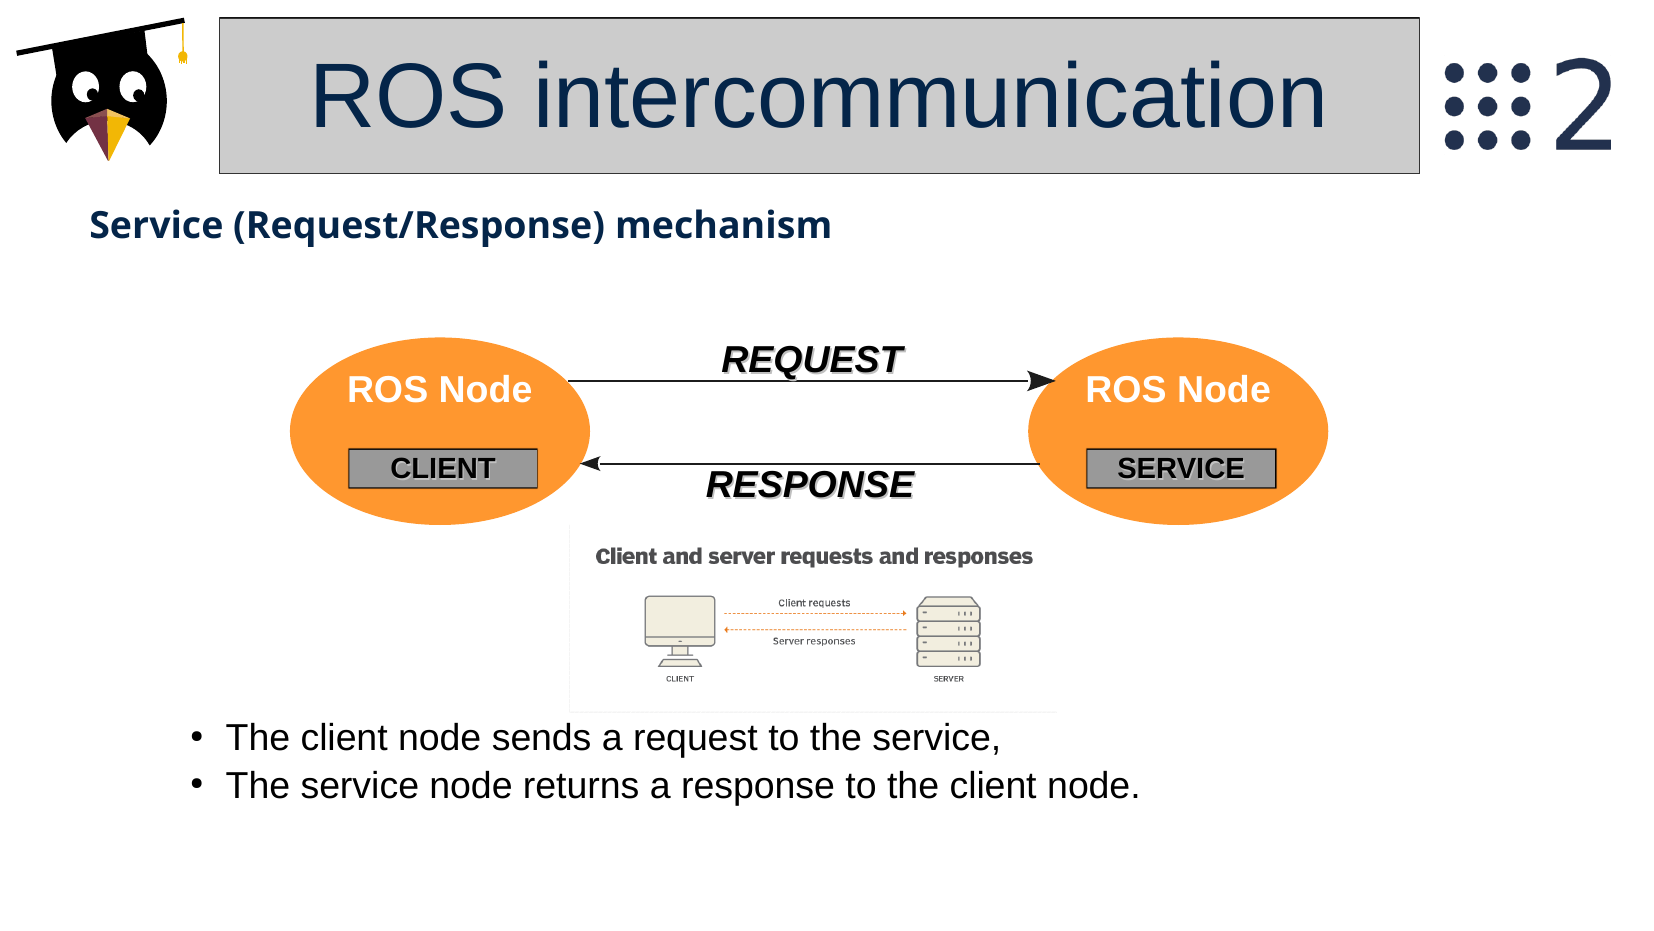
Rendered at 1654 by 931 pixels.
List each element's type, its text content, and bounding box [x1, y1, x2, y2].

picture [1444, 21, 1611, 188]
text_box SERVICE [1087, 449, 1275, 488]
picture [569, 524, 1057, 713]
text_box The client node sends a request to the service, The service node returns a response to the client node. [175, 661, 1426, 856]
text_box CLIENT [349, 449, 537, 488]
text_box ROS Node [1028, 337, 1329, 526]
text_box ROS Node [289, 337, 591, 526]
title ROS intercommunication [219, 18, 1420, 174]
text_box Service (Request/Response) mechanism [74, 193, 976, 259]
picture [16, 17, 188, 161]
